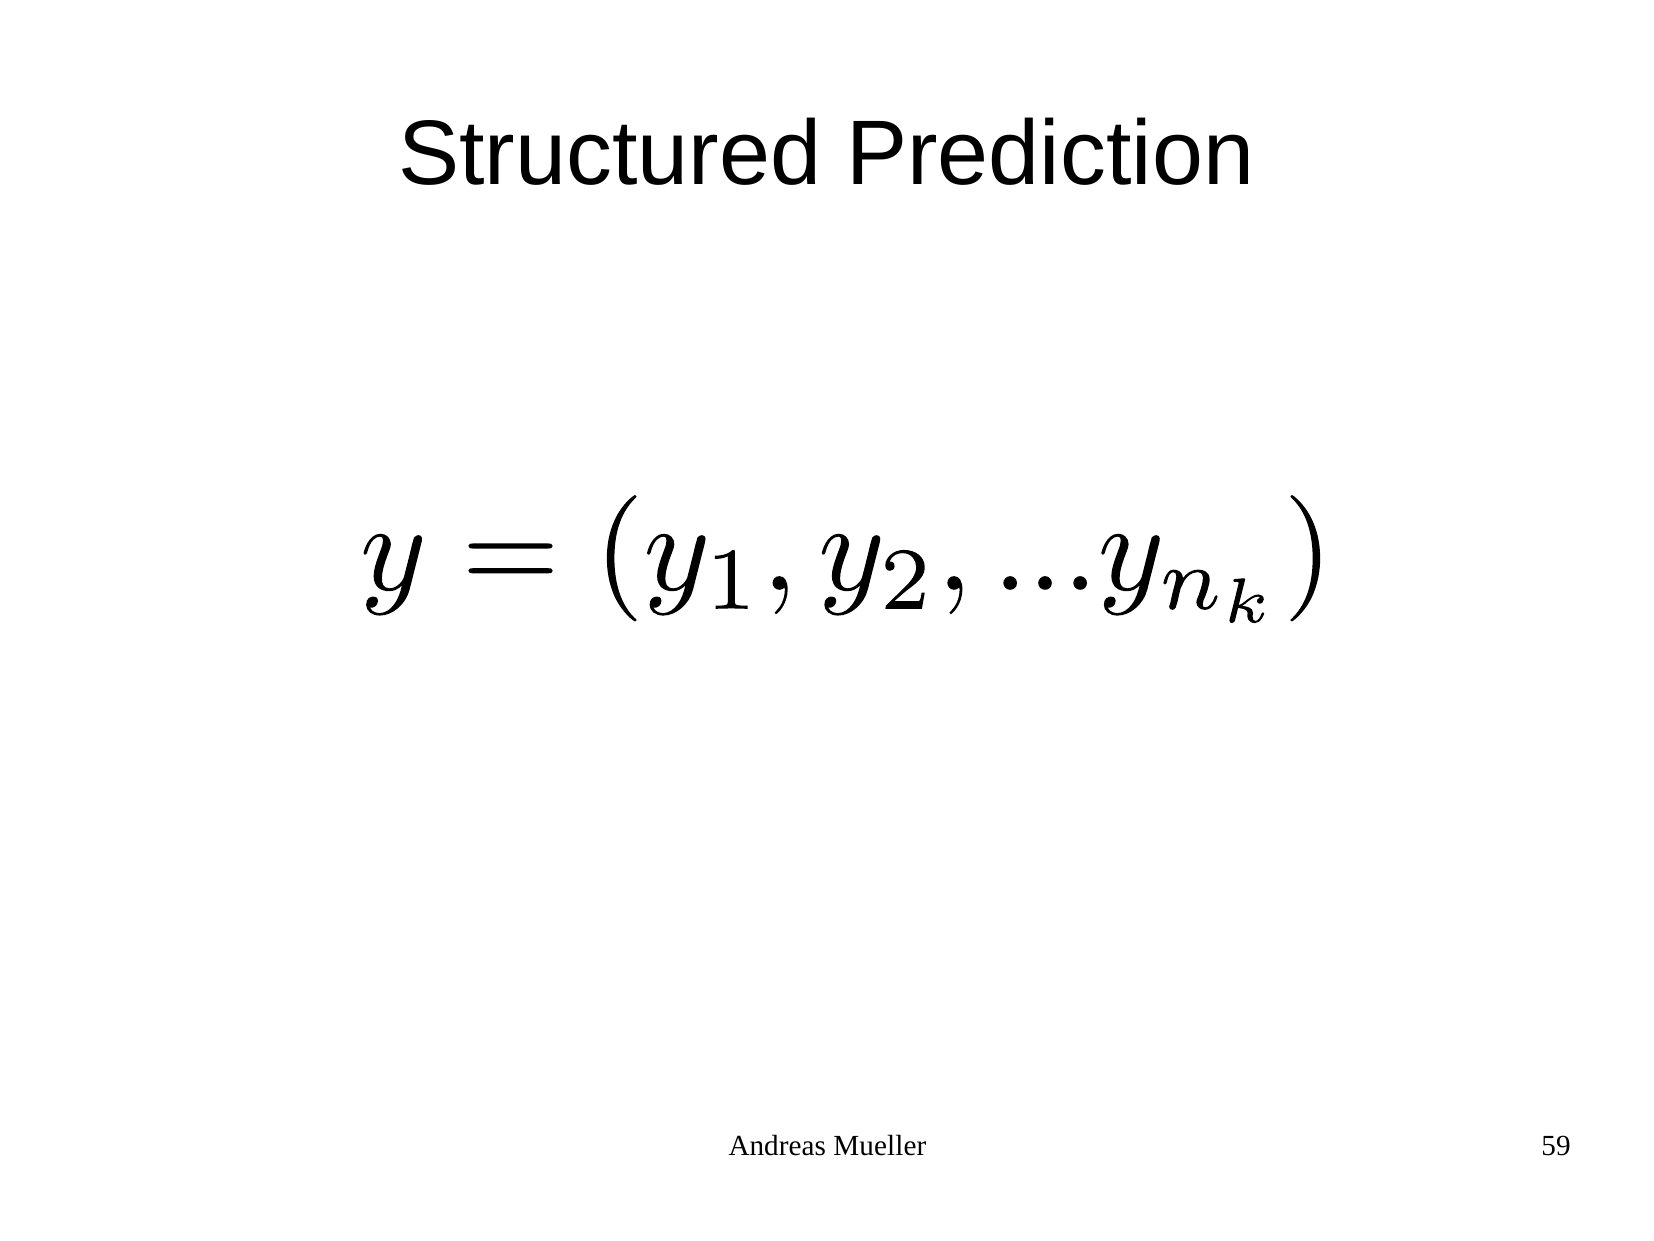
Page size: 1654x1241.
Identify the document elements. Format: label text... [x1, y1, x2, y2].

text_box [360, 495, 1333, 624]
title Structured Prediction [82, 49, 1571, 257]
